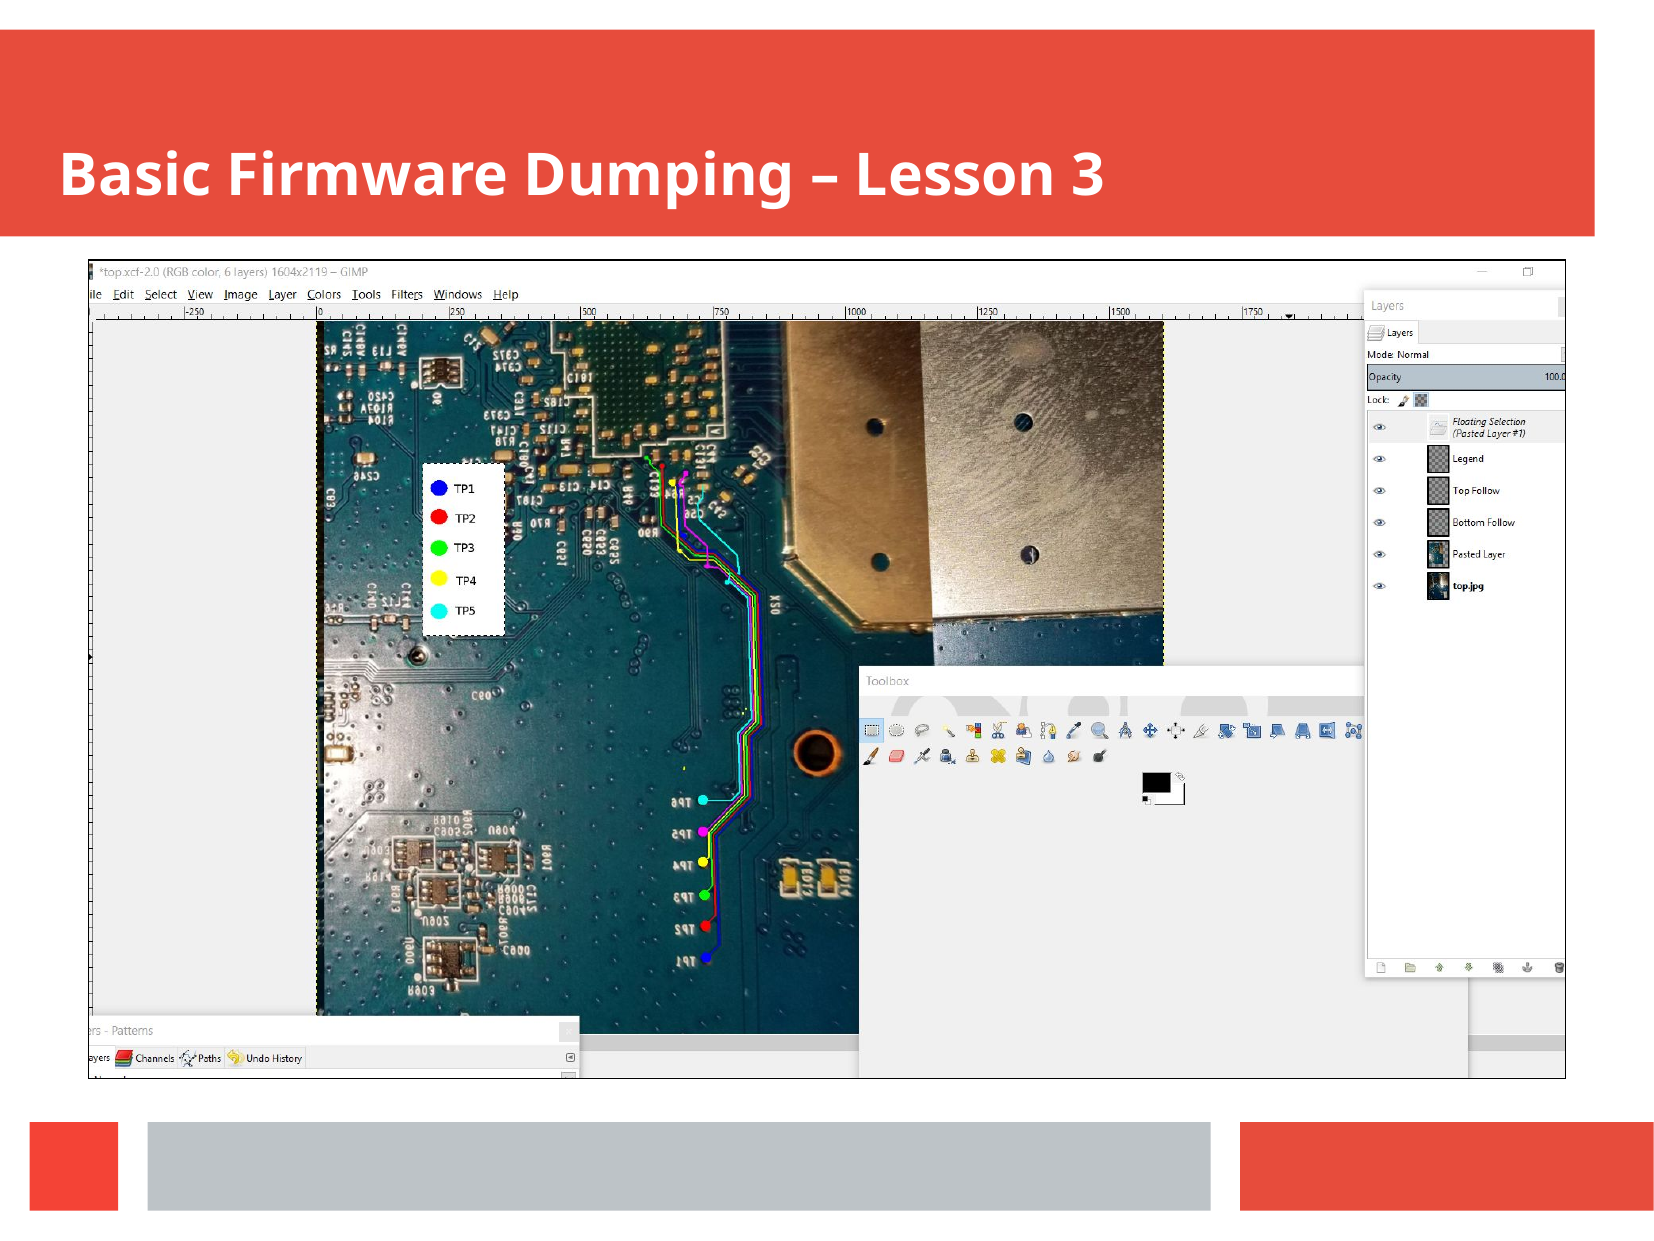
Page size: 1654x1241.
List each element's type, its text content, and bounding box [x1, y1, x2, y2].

picture [89, 261, 1565, 1078]
text_box Basic Firmware Dumping – Lesson 3 [59, 135, 1595, 207]
